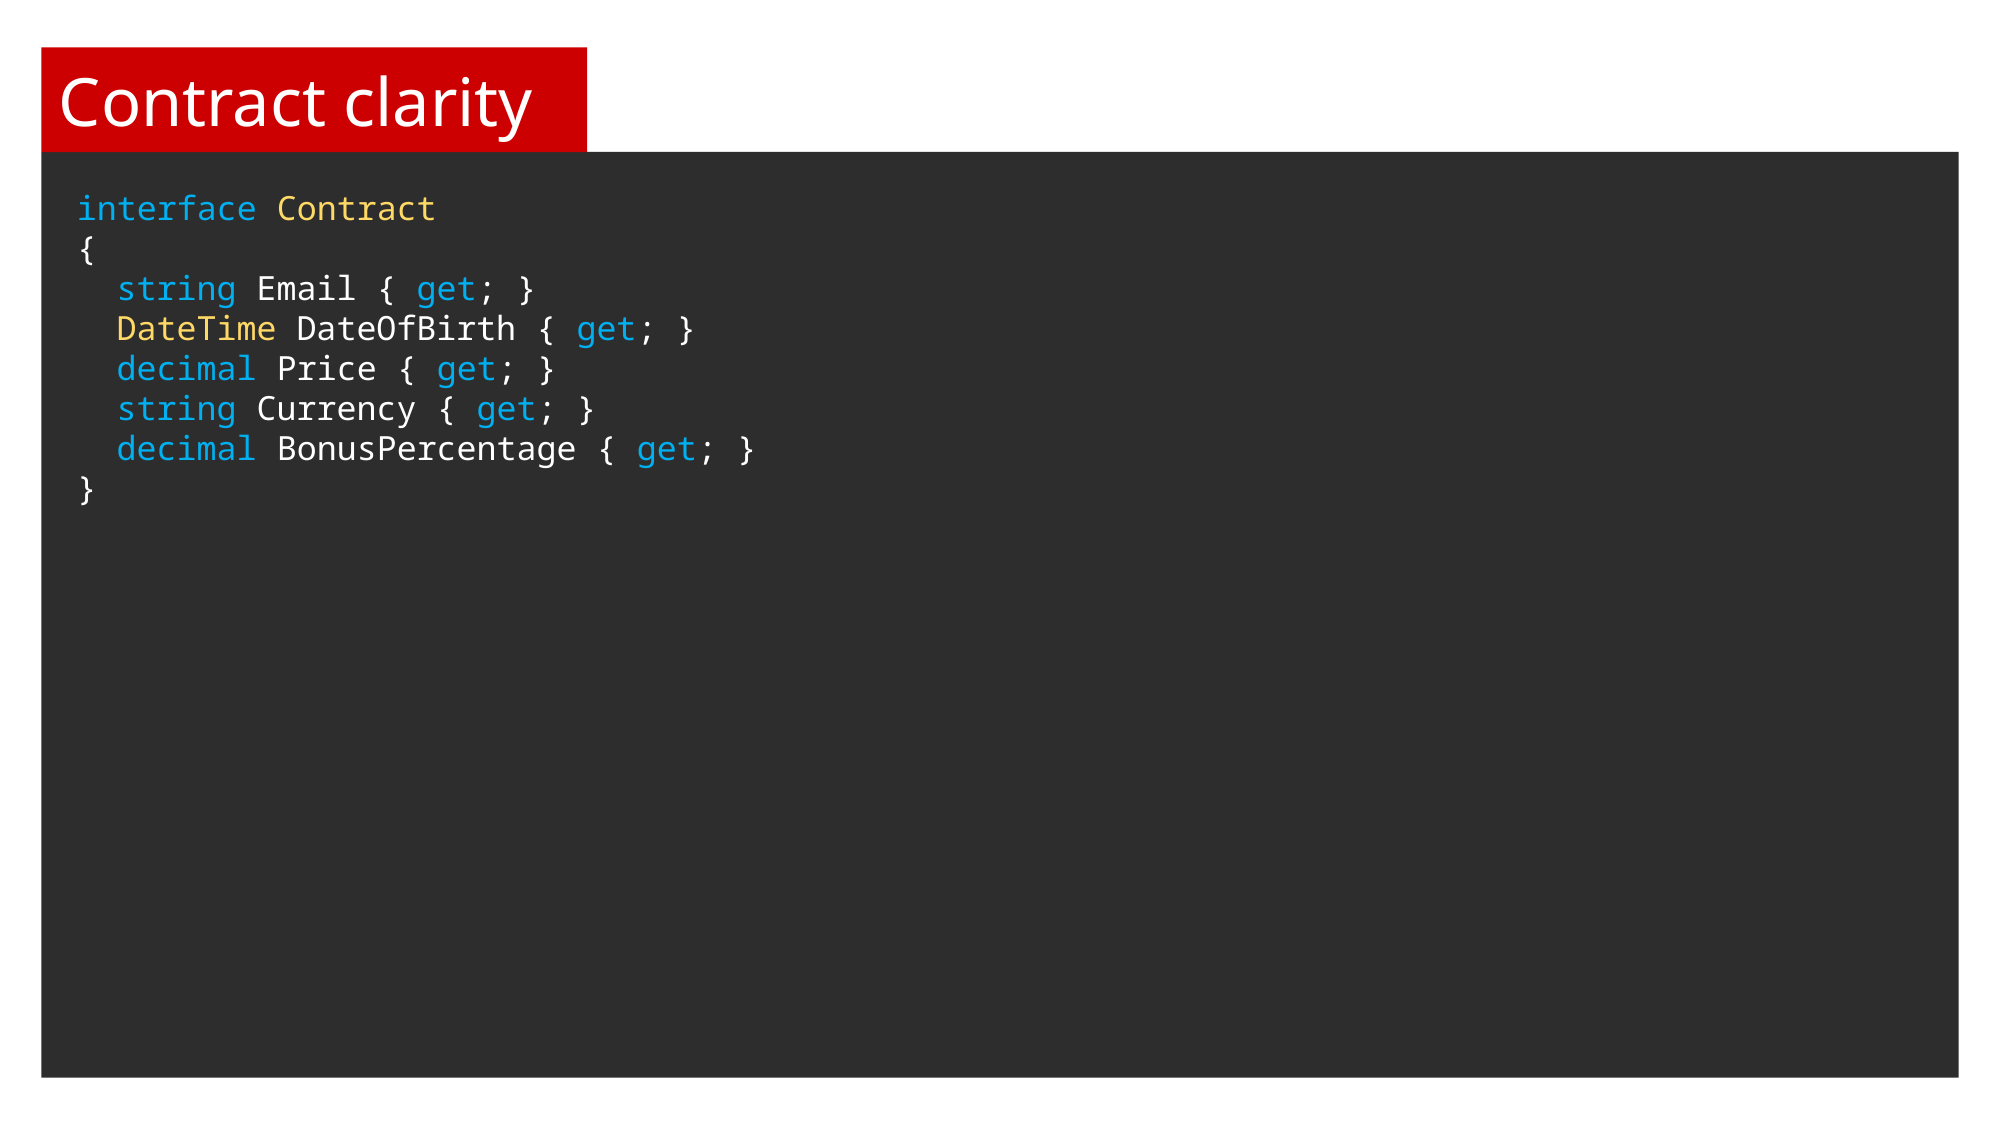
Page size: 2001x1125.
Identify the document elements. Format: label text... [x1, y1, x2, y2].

text_box [41, 152, 1959, 1078]
text_box interface Contract { string Email { get; } DateTime DateOfBirth { get; } decimal Price { get; } string Currency { get; } decimal BonusPercentage { get; } } [41, 152, 1582, 598]
text_box Contract clarity [41, 47, 588, 153]
